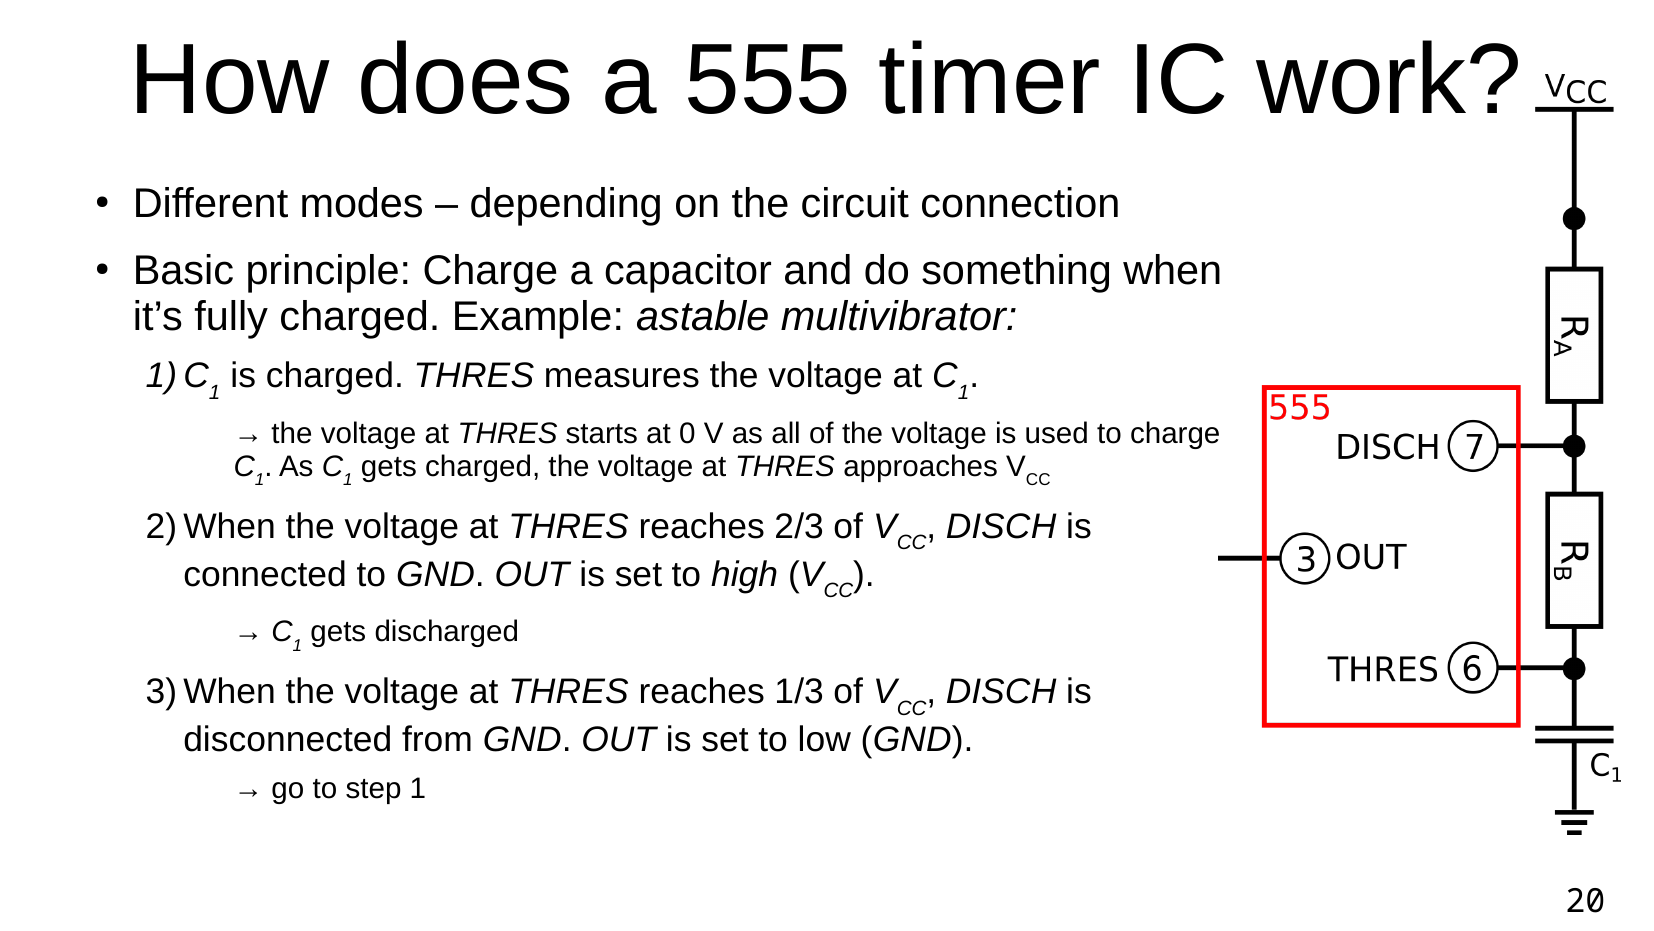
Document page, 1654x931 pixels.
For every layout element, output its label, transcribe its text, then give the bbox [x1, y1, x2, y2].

title How does a 555 timer IC work? [82, 1, 1571, 157]
list Different modes – depending on the circuit connection Basic principle: Charge a capacitor and do something when it’s fully charged. Example: astable multivibrator: C1 is charged. THRES measures the voltage at C1. → the voltage at THRES starts at 0 V as all of the voltage is used to charge C1. As C1 gets charged, the voltage at THRES approaches VCC When the voltage at THRES reaches 2/3 of VCC, DISCH is connected to GND. OUT is set to high (VCC). → C1 gets discharged When the voltage at THRES reaches 1/3 of VCC, DISCH is disconnected from GND. OUT is set to low (GND). → go to step 1 [82, 180, 1218, 811]
picture [1218, 74, 1621, 835]
